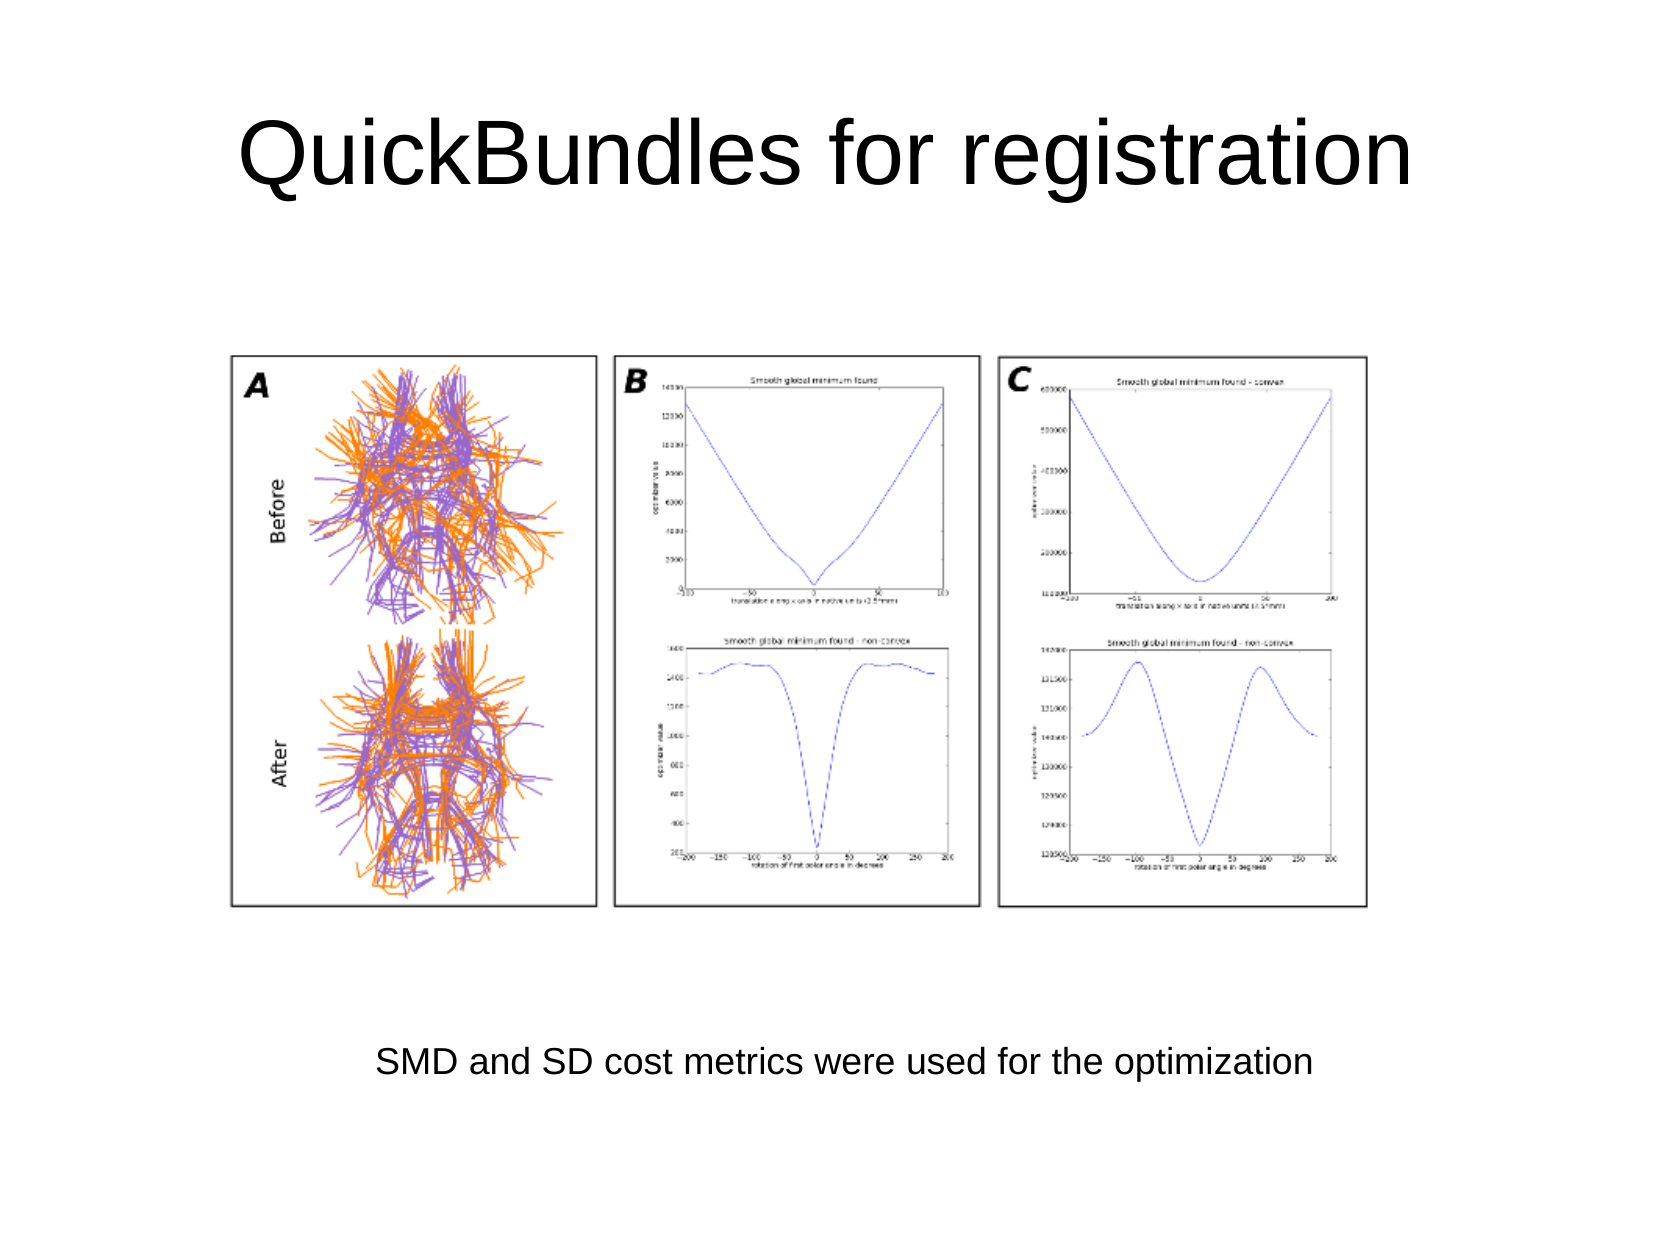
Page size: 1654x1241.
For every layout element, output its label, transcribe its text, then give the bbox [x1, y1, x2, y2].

text_box SMD and SD cost metrics were used for the optimization [360, 1033, 1329, 1091]
title QuickBundles for registration [82, 56, 1571, 250]
picture [177, 304, 1446, 945]
